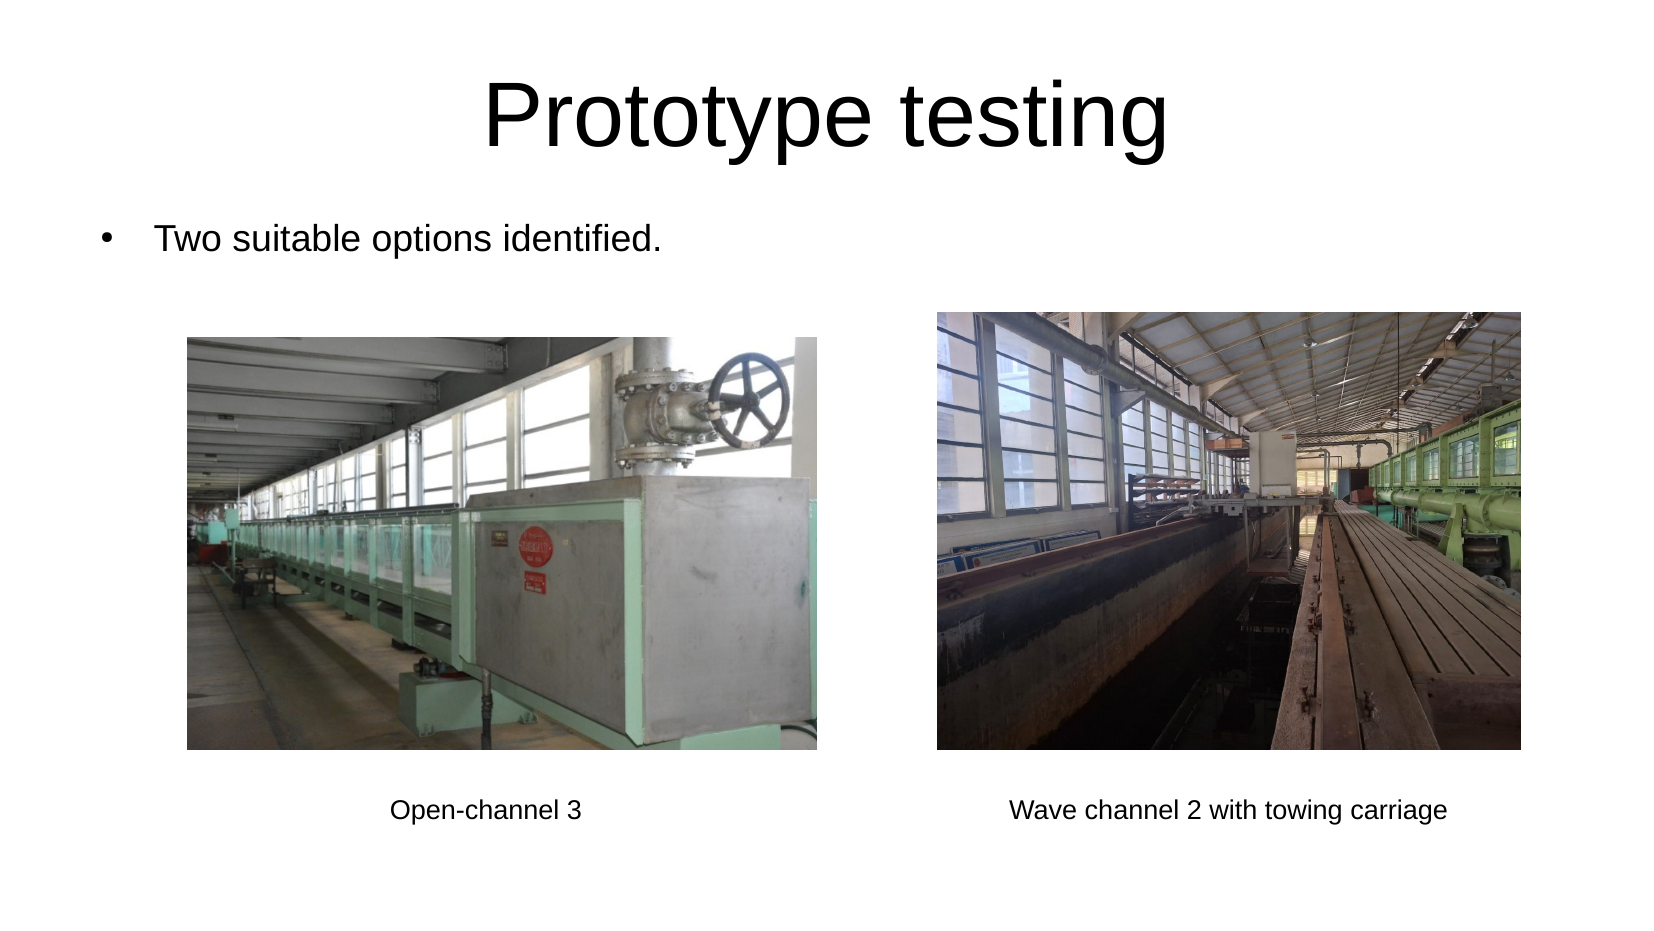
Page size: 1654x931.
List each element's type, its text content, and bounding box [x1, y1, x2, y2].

text_box Open-channel 3 [375, 787, 605, 833]
title Prototype testing [82, 37, 1571, 193]
text_box Wave channel 2 with towing carriage [994, 787, 1463, 833]
list Two suitable options identified. [82, 217, 1571, 758]
picture [187, 337, 817, 750]
picture [937, 312, 1521, 751]
